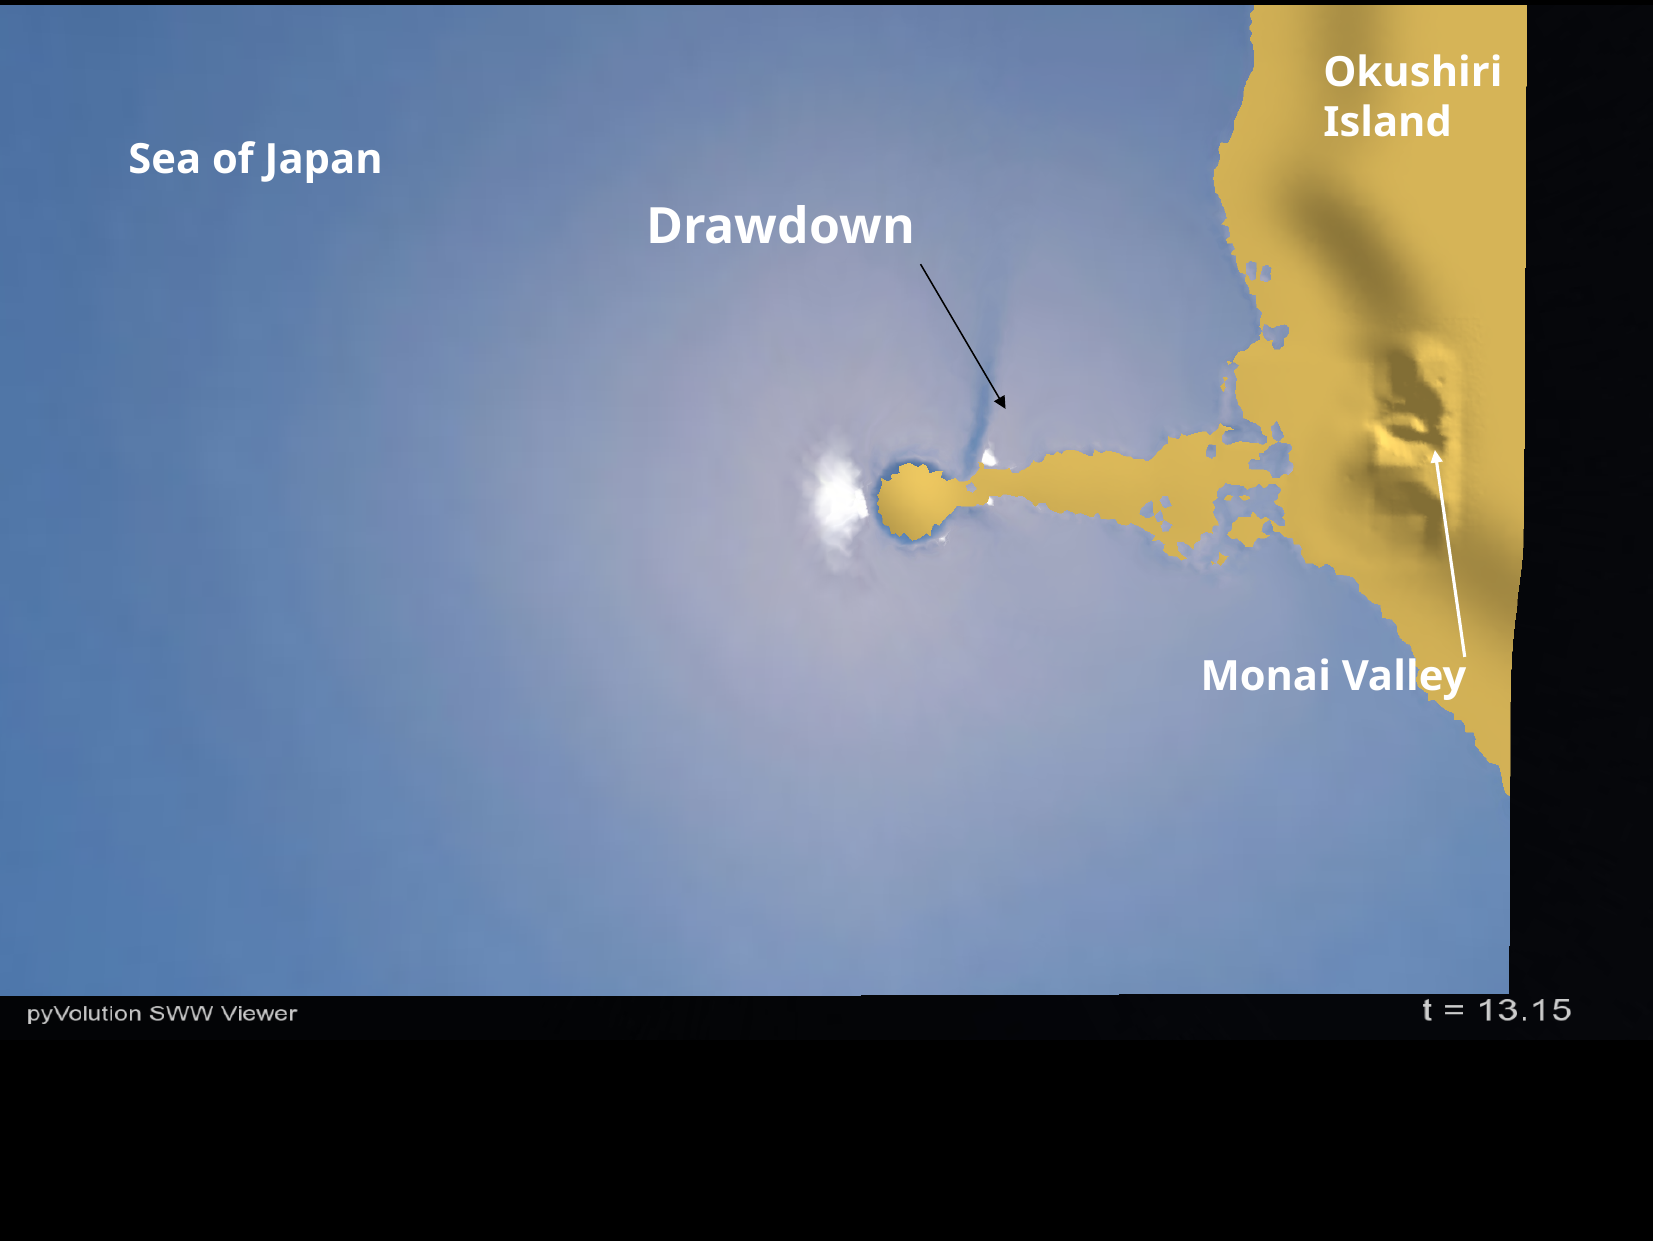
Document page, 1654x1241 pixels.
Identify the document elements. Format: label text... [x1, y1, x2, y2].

text_box Okushiri Island [1308, 36, 1653, 153]
text_box Sea of Japan [113, 124, 624, 190]
text_box Drawdown [631, 186, 976, 262]
picture [0, 5, 1653, 1040]
text_box Monai Valley [1185, 640, 1492, 707]
